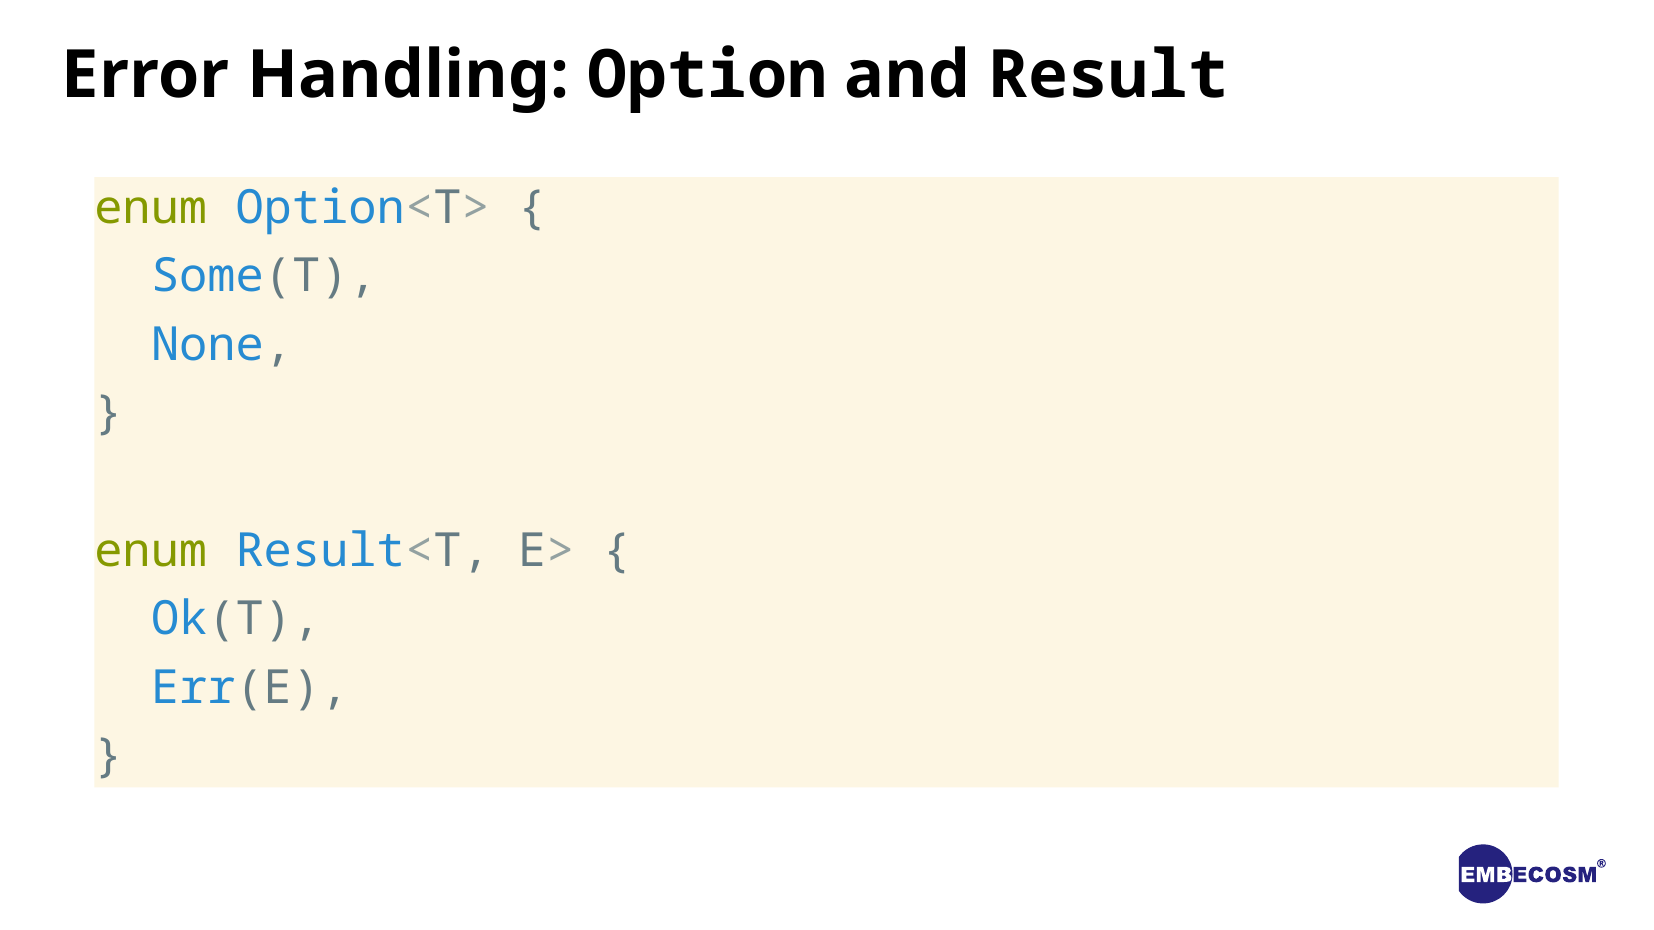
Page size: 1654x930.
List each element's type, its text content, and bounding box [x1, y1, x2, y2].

list enum Option<T> { Some(T), None, } enum Result<T, E> { Ok(T), Err(E), } [94, 177, 1559, 788]
title Error Handling: Option and Result [47, 26, 1606, 178]
